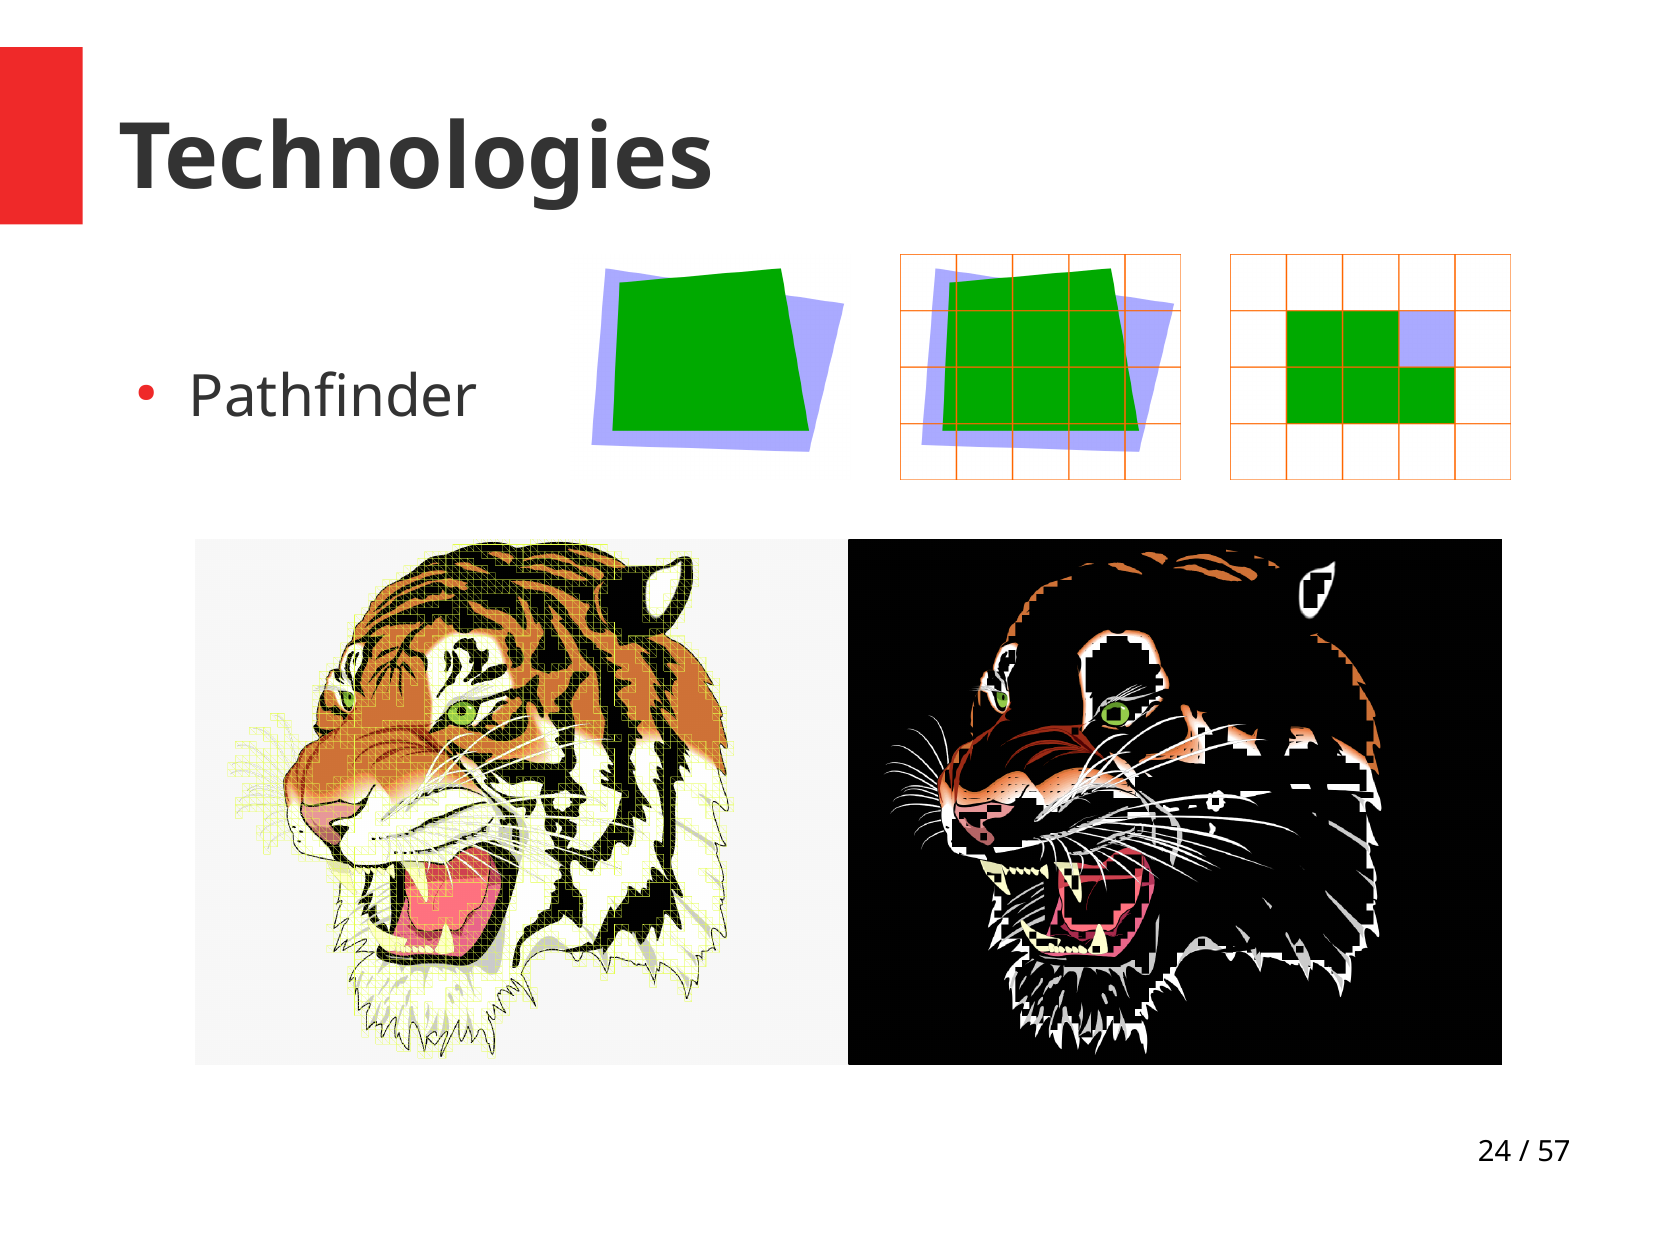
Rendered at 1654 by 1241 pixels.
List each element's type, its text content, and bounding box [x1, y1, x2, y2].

picture [570, 254, 851, 481]
picture [900, 254, 1181, 481]
picture [1230, 254, 1511, 481]
list Pathfinder [118, 354, 541, 436]
title Technologies [118, 49, 1571, 257]
picture [195, 539, 1502, 1066]
